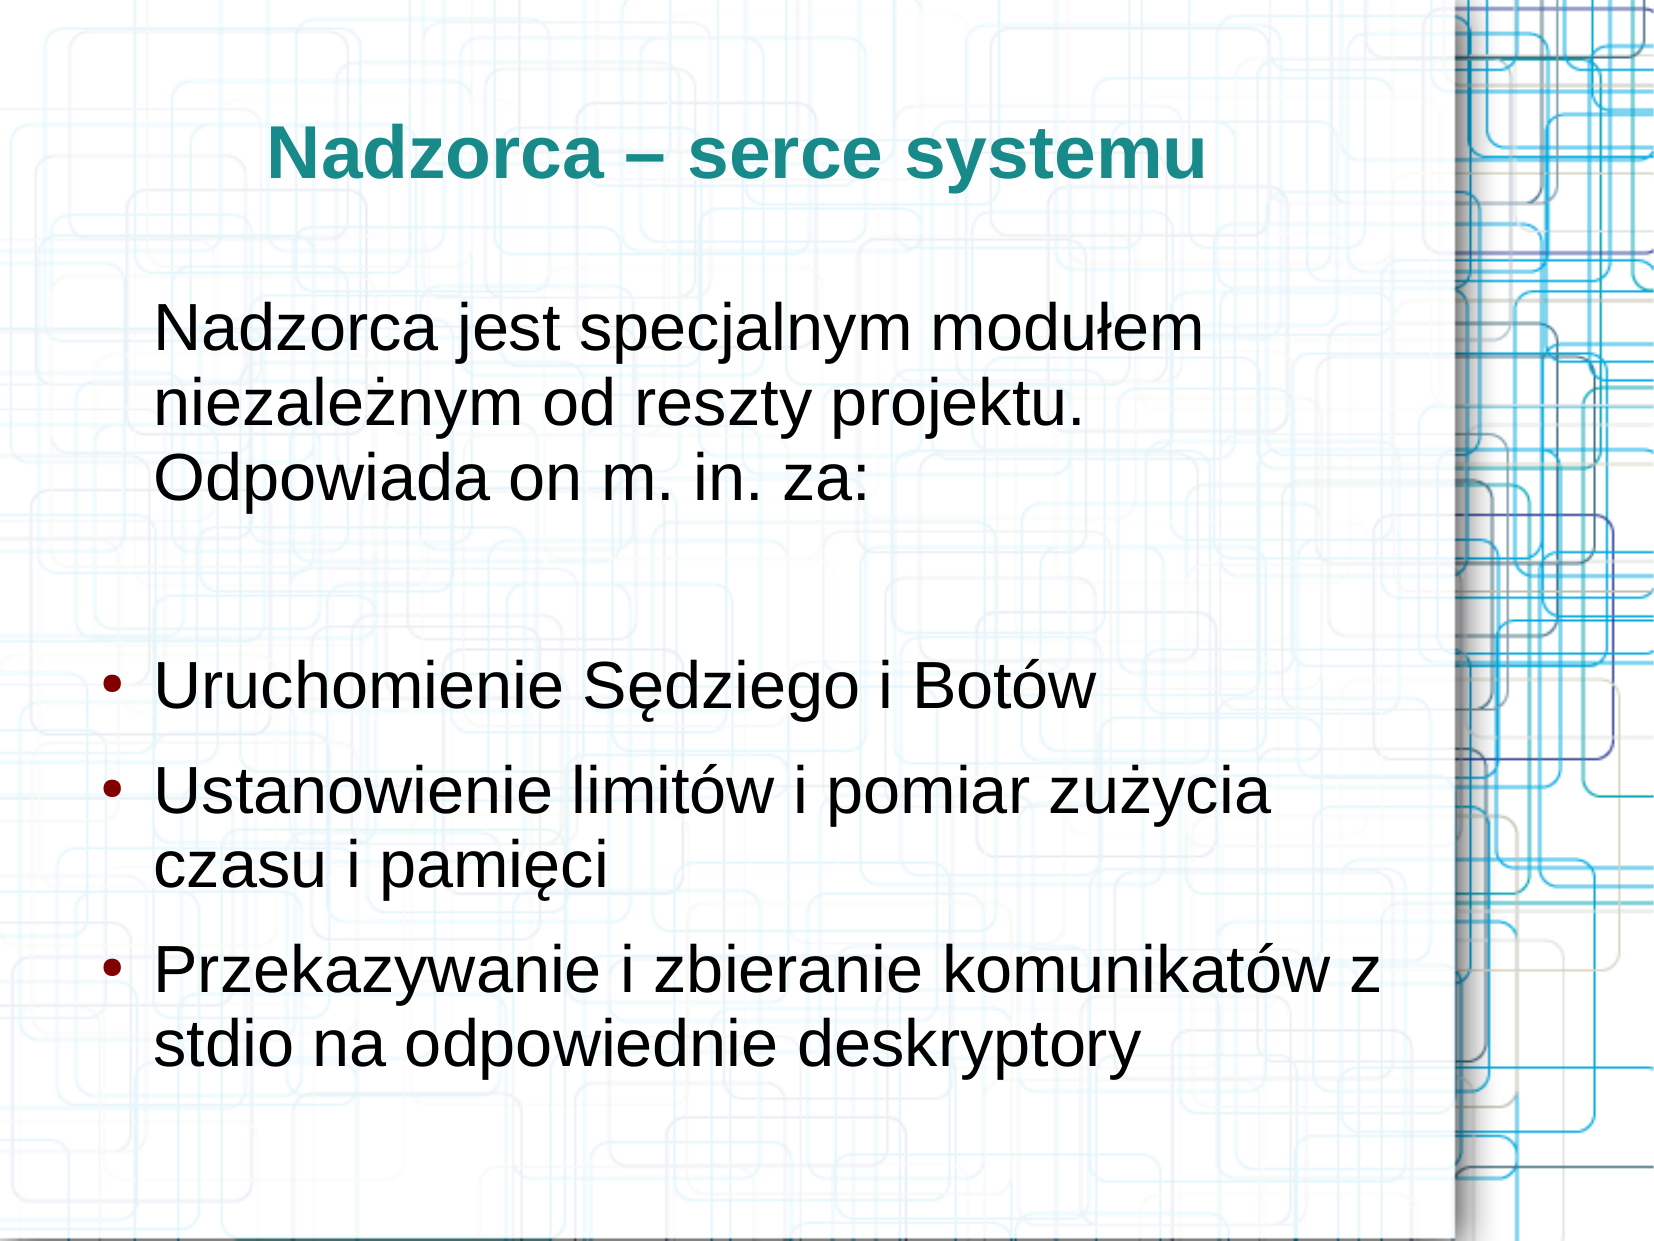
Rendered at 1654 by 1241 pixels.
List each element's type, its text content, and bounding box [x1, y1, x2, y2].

title Nadzorca – serce systemu [59, 49, 1418, 257]
picture [0, 0, 1654, 1241]
list Nadzorca jest specjalnym modułem niezależnym od reszty projektu. Odpowiada on m. in. za: Uruchomienie Sędziego i Botów Ustanowienie limitów i pomiar zużycia czasu i pamięci Przekazywanie i zbieranie komunikatów z stdio na odpowiednie deskryptory [82, 290, 1418, 1241]
